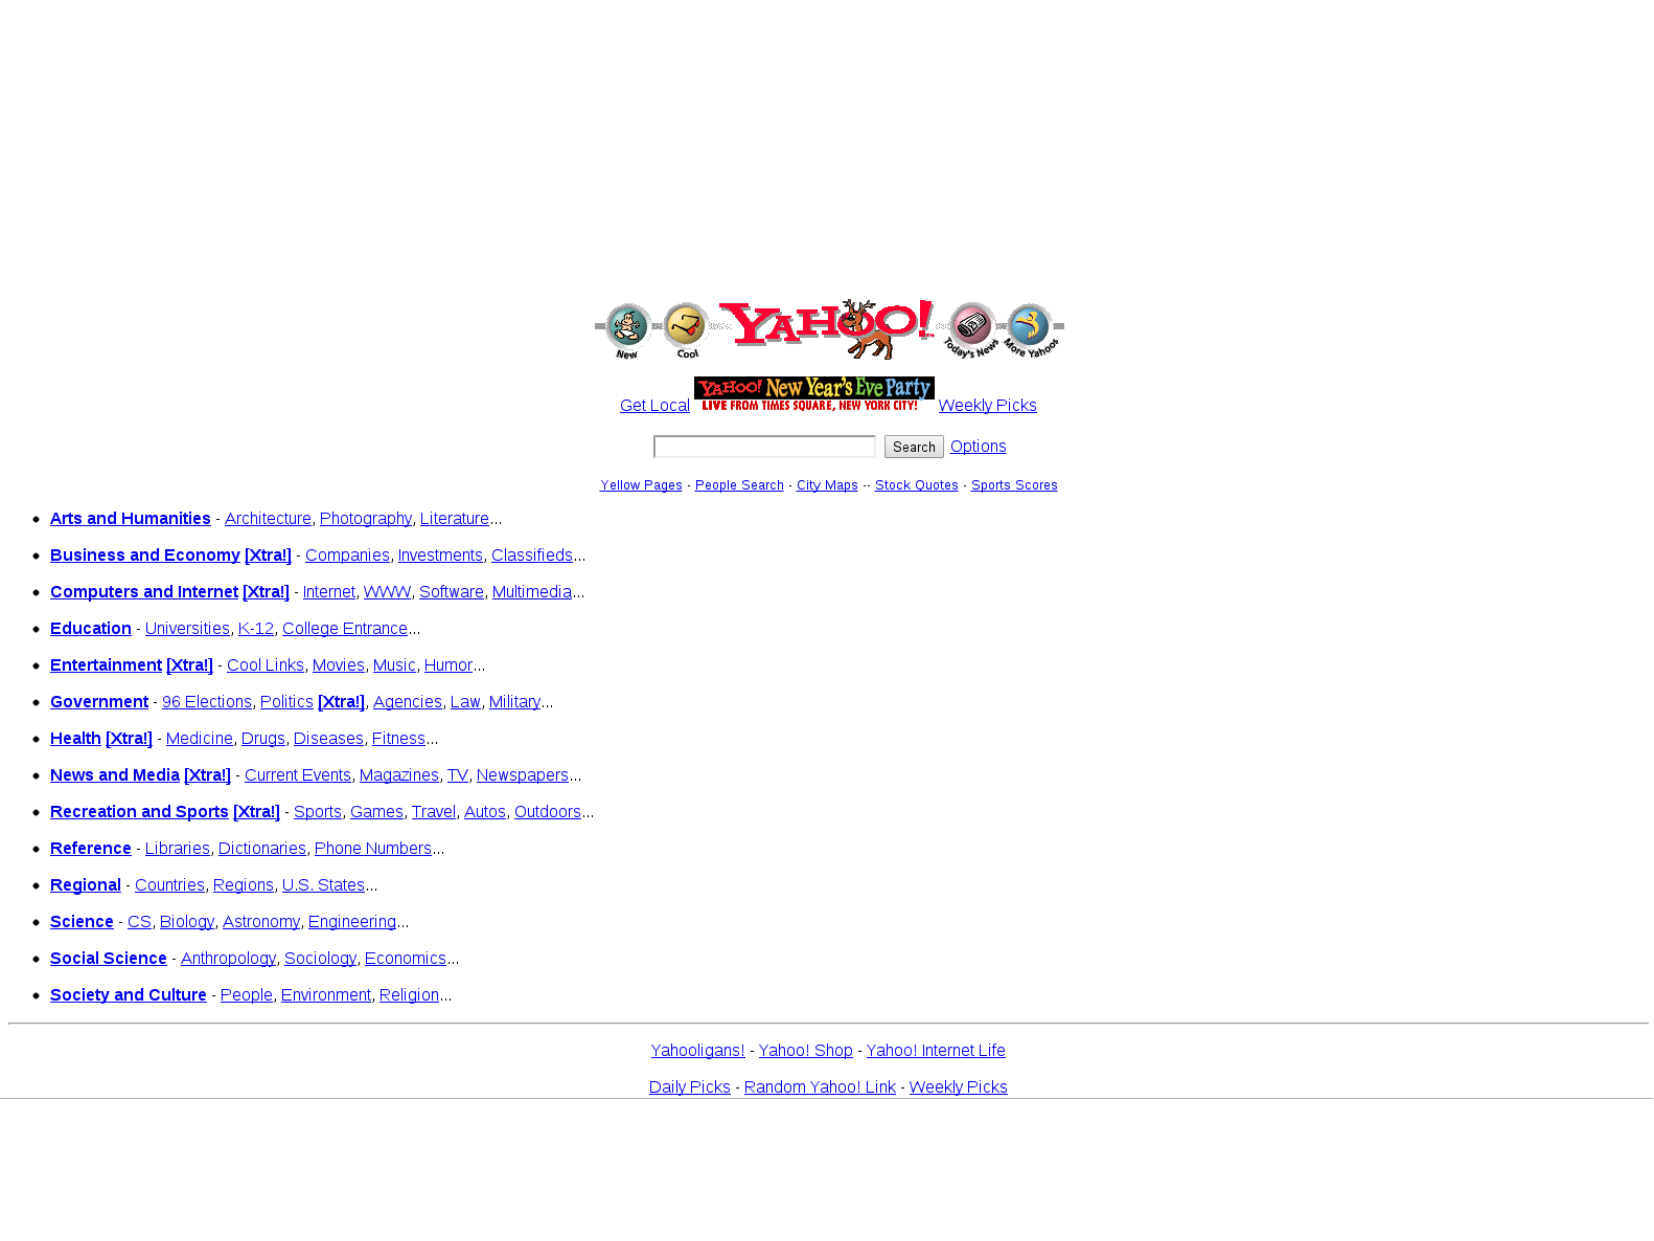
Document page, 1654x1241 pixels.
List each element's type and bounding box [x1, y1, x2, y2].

picture [0, 299, 1654, 1099]
